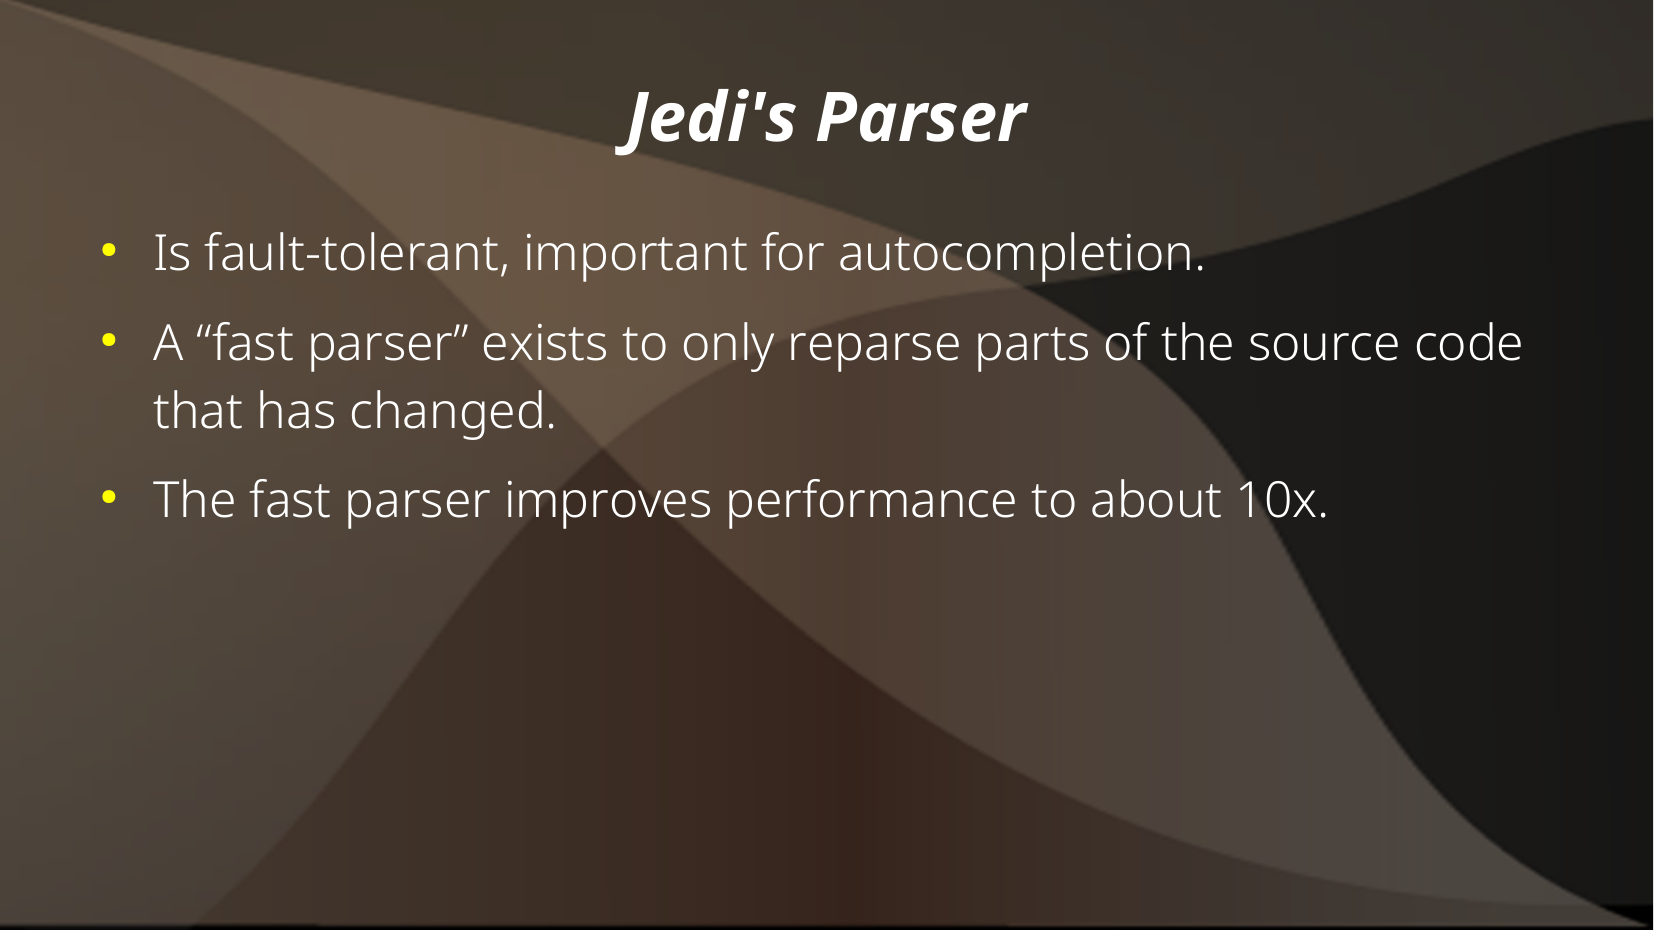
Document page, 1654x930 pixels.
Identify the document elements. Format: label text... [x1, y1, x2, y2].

picture [0, 0, 1654, 930]
list Is fault-tolerant, important for autocompletion. A “fast parser” exists to only reparse parts of the source code that has changed. The fast parser improves performance to about 10x. [82, 217, 1571, 930]
title Jedi's Parser [82, 36, 1571, 193]
